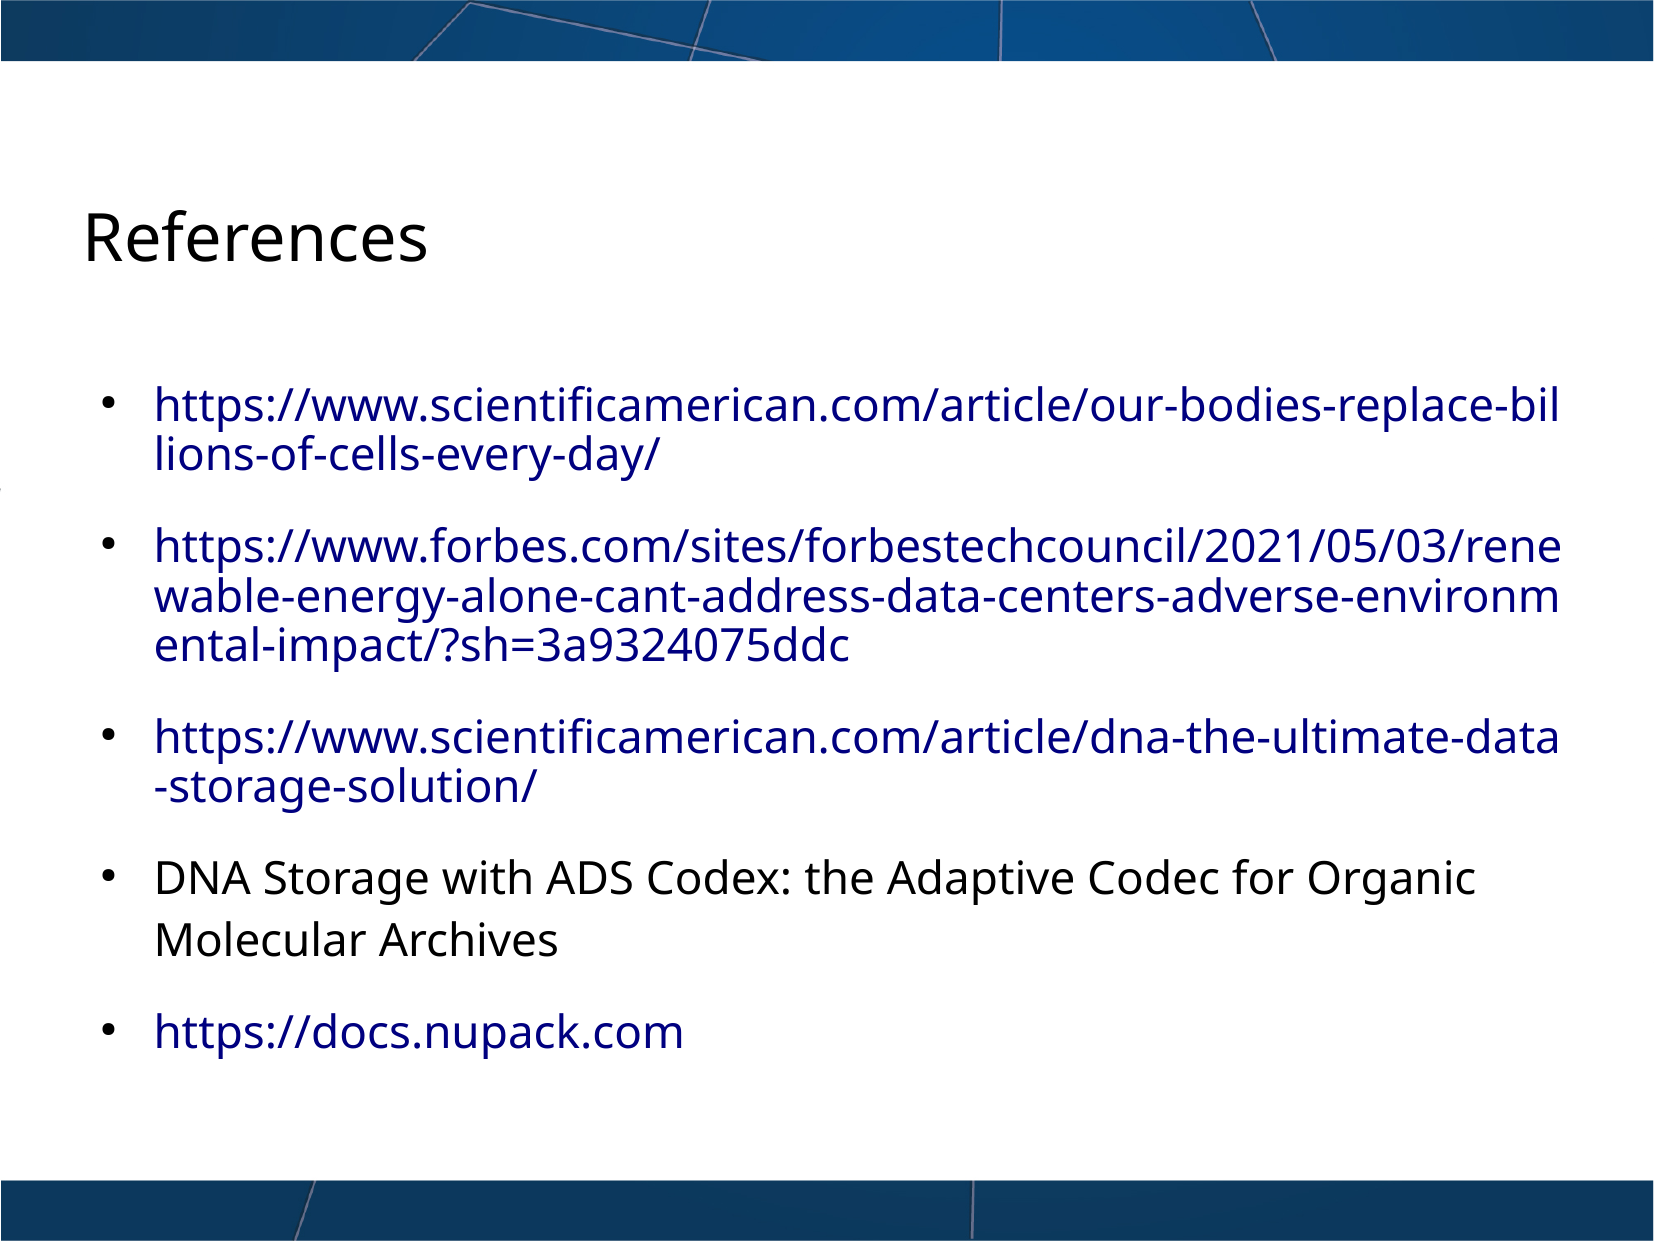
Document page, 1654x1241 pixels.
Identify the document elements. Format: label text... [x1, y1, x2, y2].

picture [0, 0, 1654, 1241]
list https://www.scientificamerican.com/article/our-bodies-replace-billions-of-cells-every-day/ https://www.forbes.com/sites/forbestechcouncil/2021/05/03/renewable-energy-alone-cant-address-data-centers-adverse-environmental-impact/?sh=3a9324075ddc https://www.scientificamerican.com/article/dna-the-ultimate-data-storage-solution/ DNA Storage with ADS Codex: the Adaptive Codec for Organic Molecular Archives https://docs.nupack.com [82, 372, 1571, 1093]
title References [82, 132, 1571, 340]
